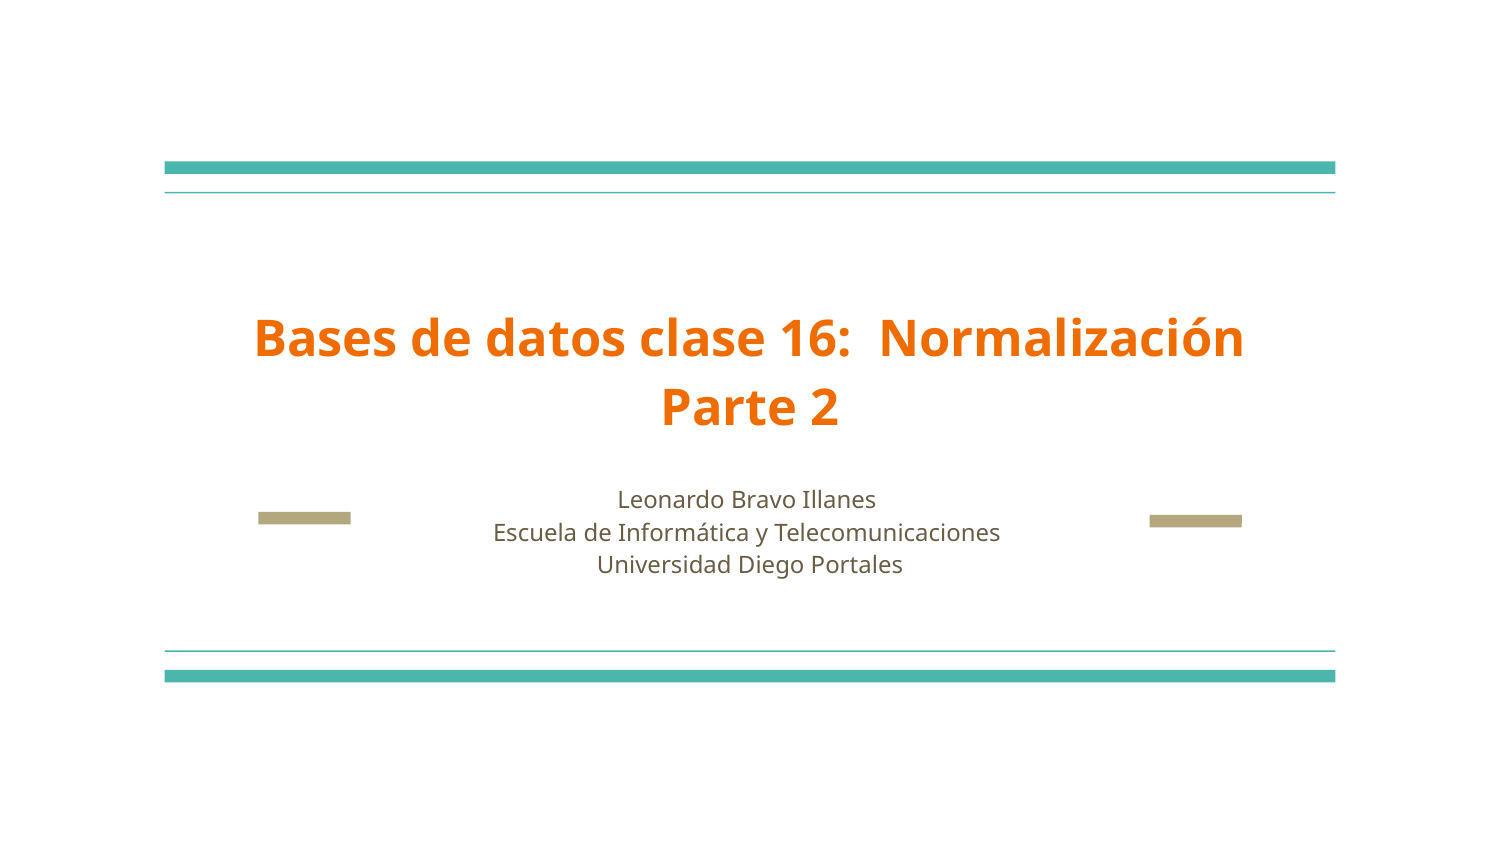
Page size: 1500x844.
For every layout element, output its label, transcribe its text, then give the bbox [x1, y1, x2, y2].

title Bases de datos clase 16: Normalización Parte 2 [164, 287, 1336, 456]
subtitle Leonardo Bravo Illanes Escuela de Informática y Telecomunicaciones Universidad Diego Portales [350, 467, 1150, 598]
